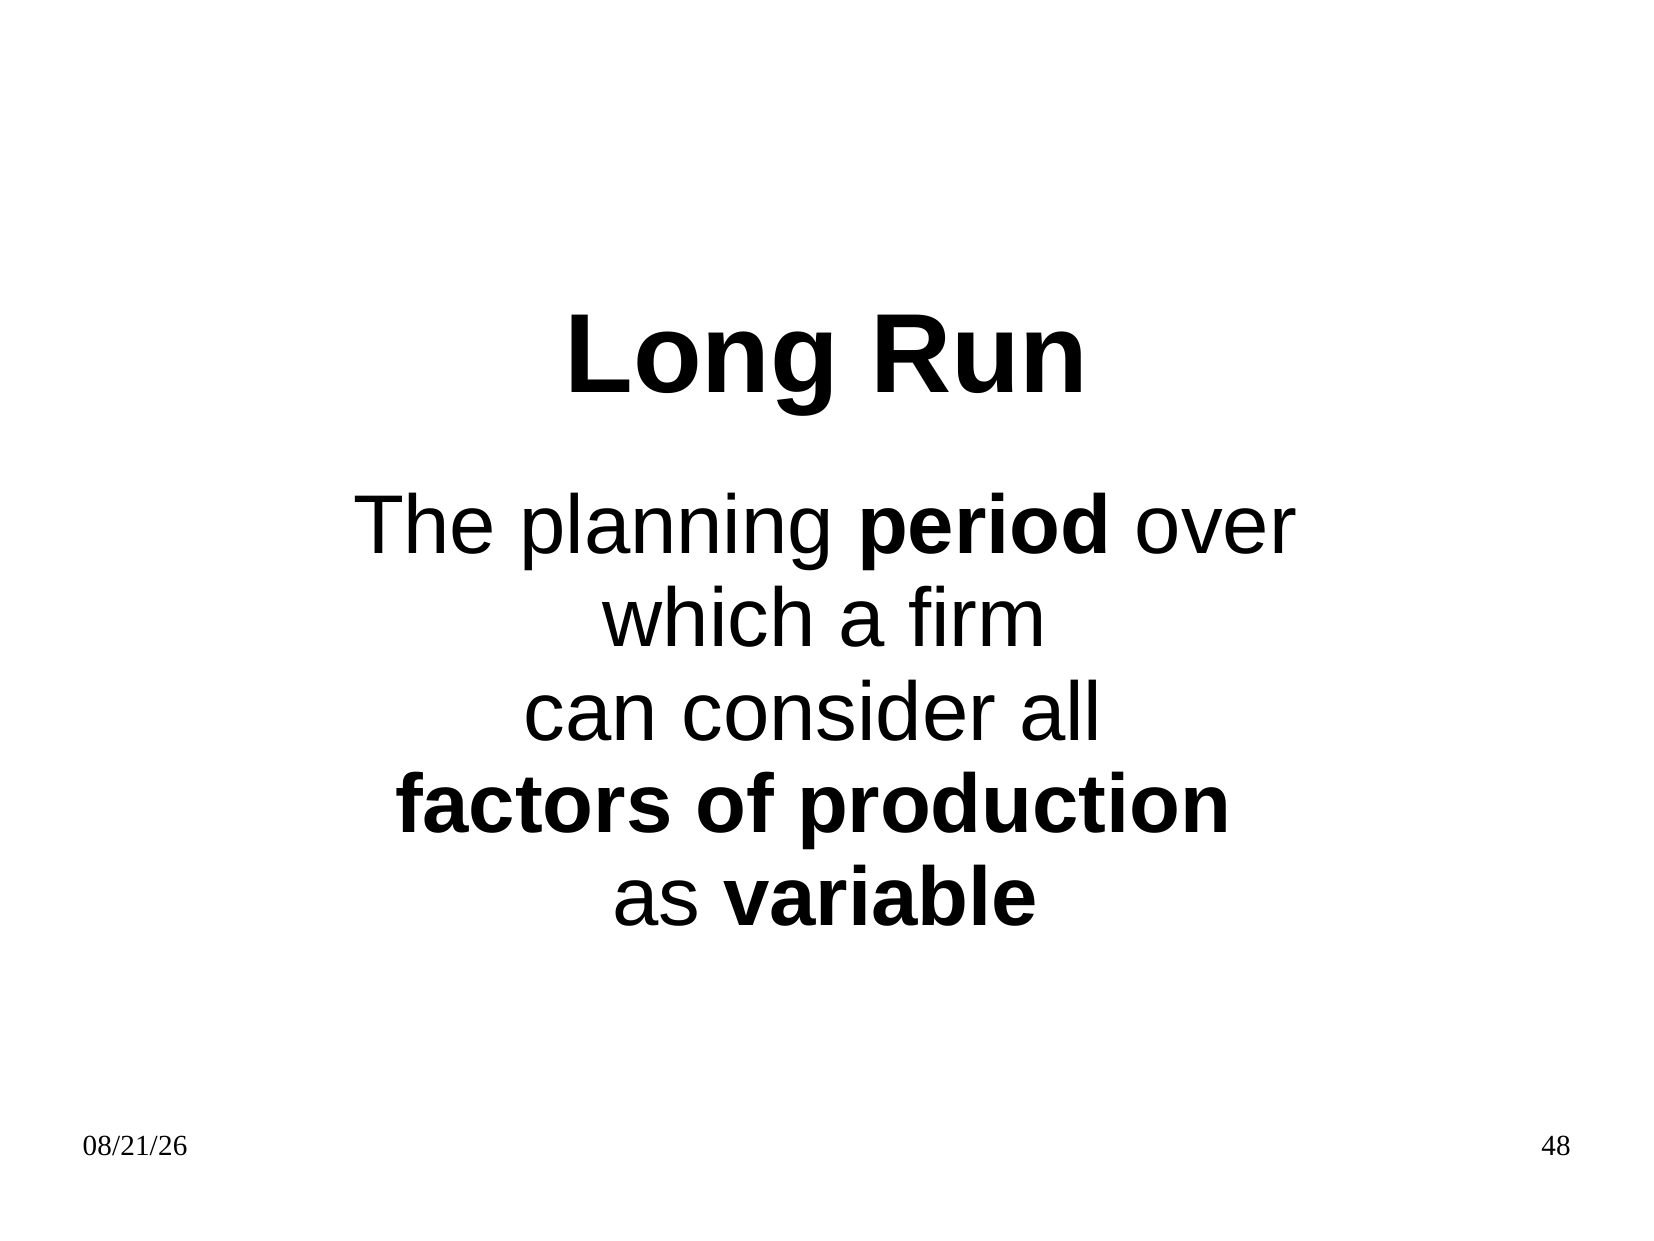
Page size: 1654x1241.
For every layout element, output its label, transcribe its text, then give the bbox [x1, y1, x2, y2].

subtitle The planning period over which a firm can consider all factors of production as variable [80, 478, 1570, 944]
title Long Run [82, 250, 1571, 458]
